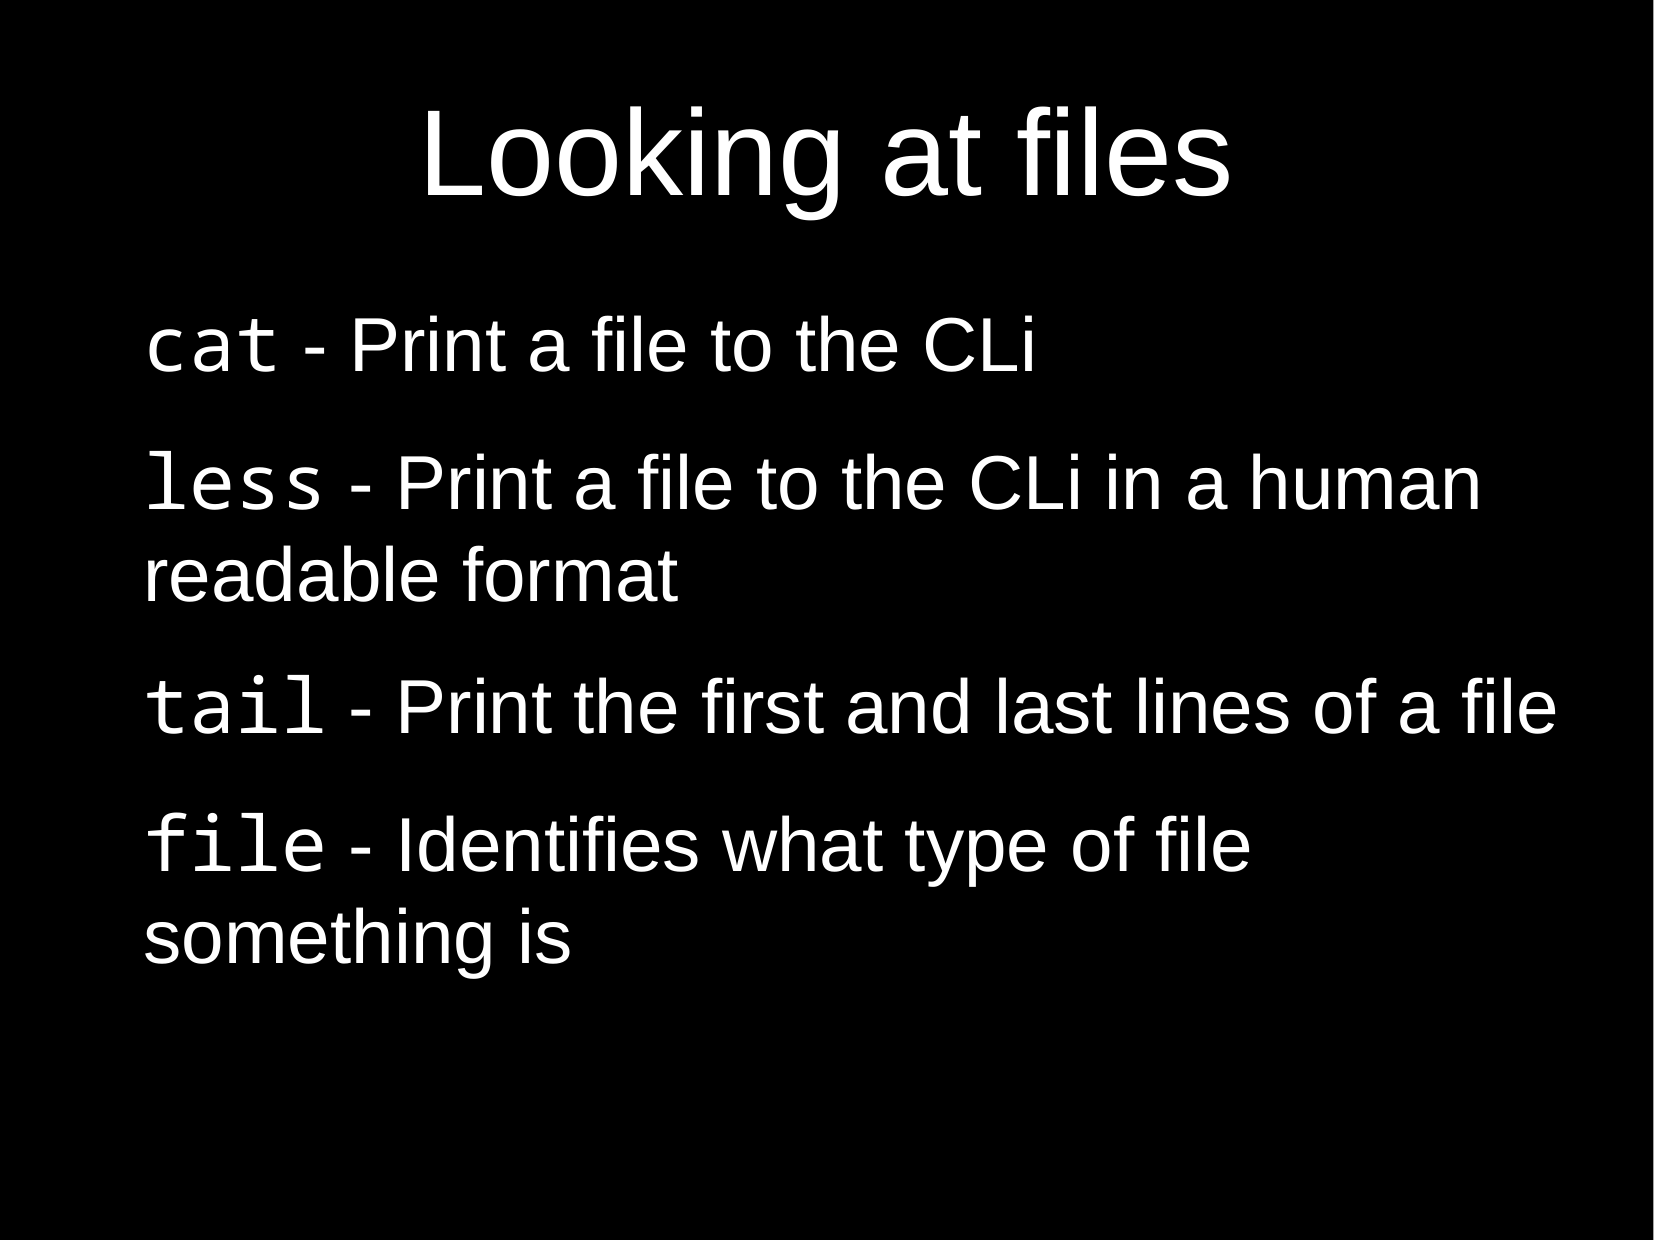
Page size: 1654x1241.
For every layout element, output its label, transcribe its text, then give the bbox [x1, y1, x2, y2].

list cat - Print a file to the CLi less - Print a file to the CLi in a human readable format tail - Print the first and last lines of a file file - Identifies what type of file something is [82, 290, 1571, 1010]
title Looking at files [82, 49, 1571, 257]
